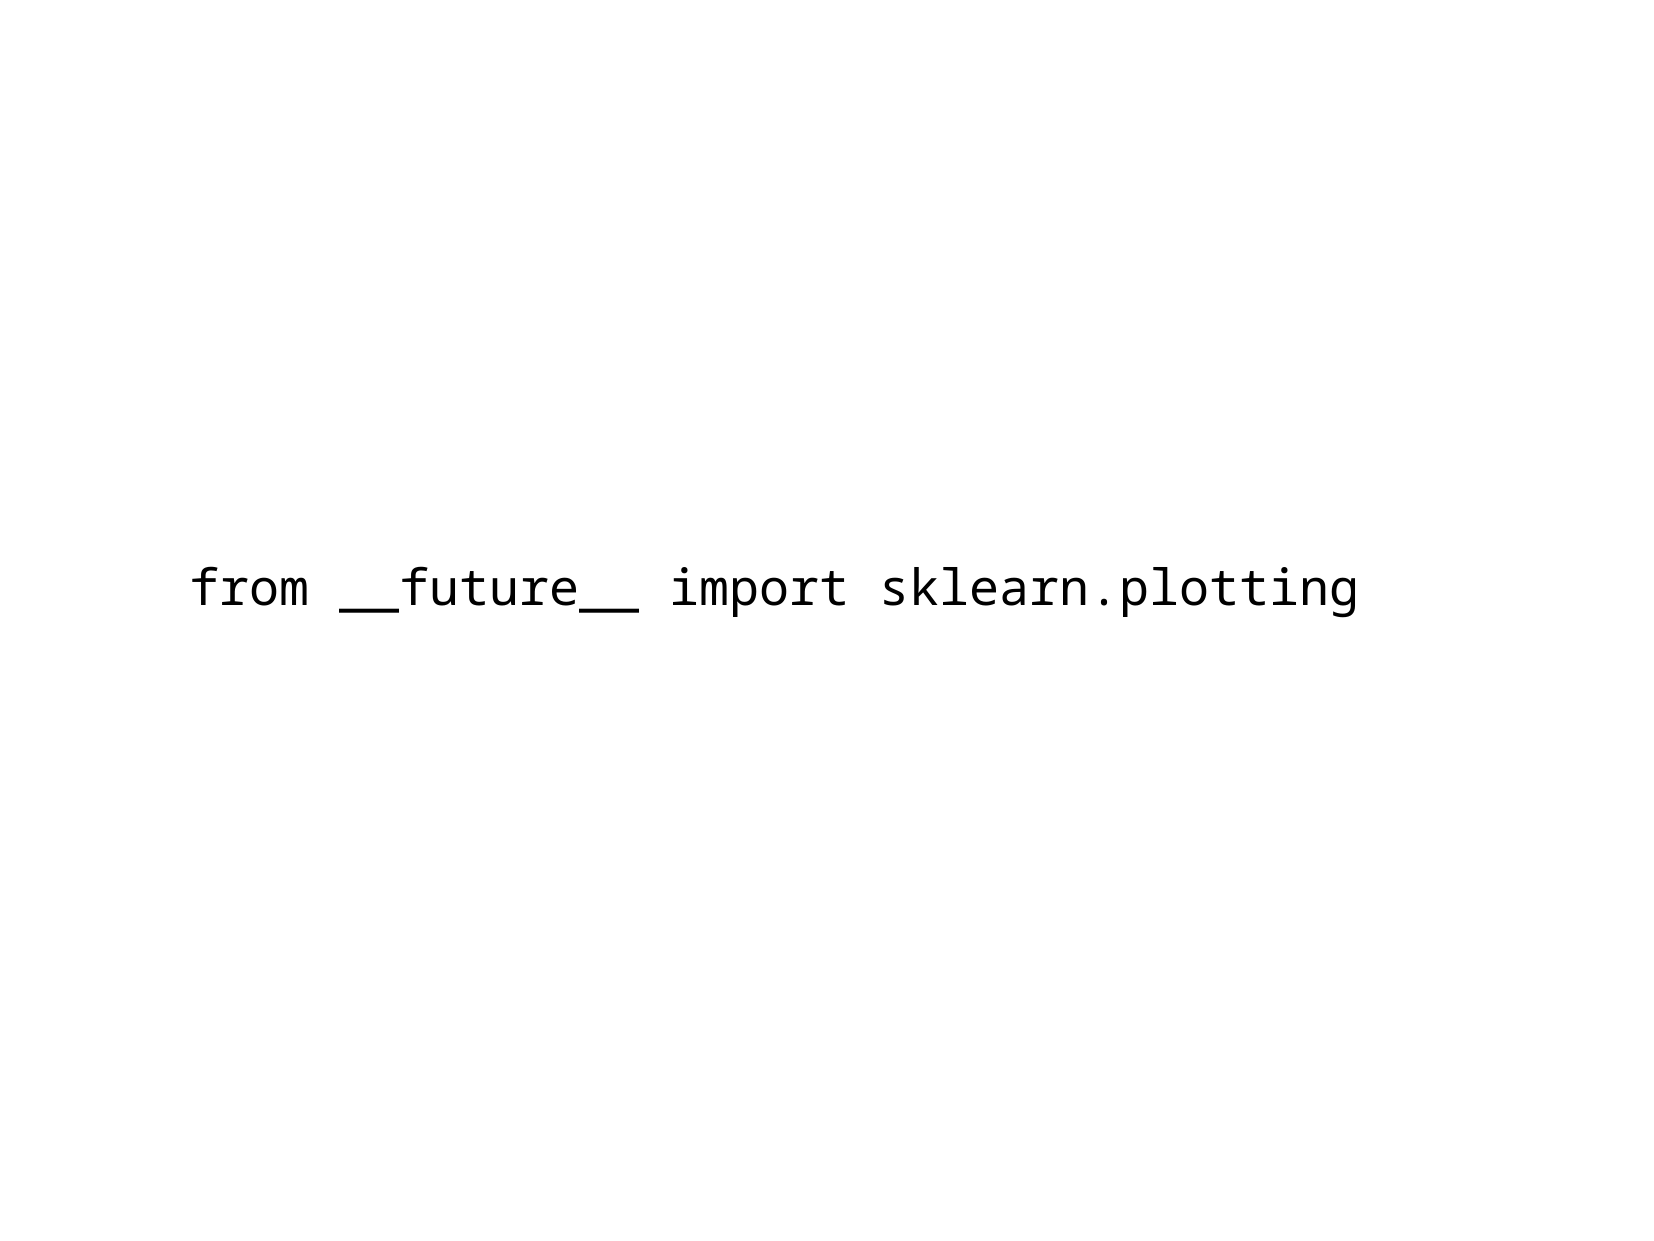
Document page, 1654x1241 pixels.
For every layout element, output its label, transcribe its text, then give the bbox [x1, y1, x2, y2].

text_box from __future__ import sklearn.plotting [174, 544, 1510, 646]
